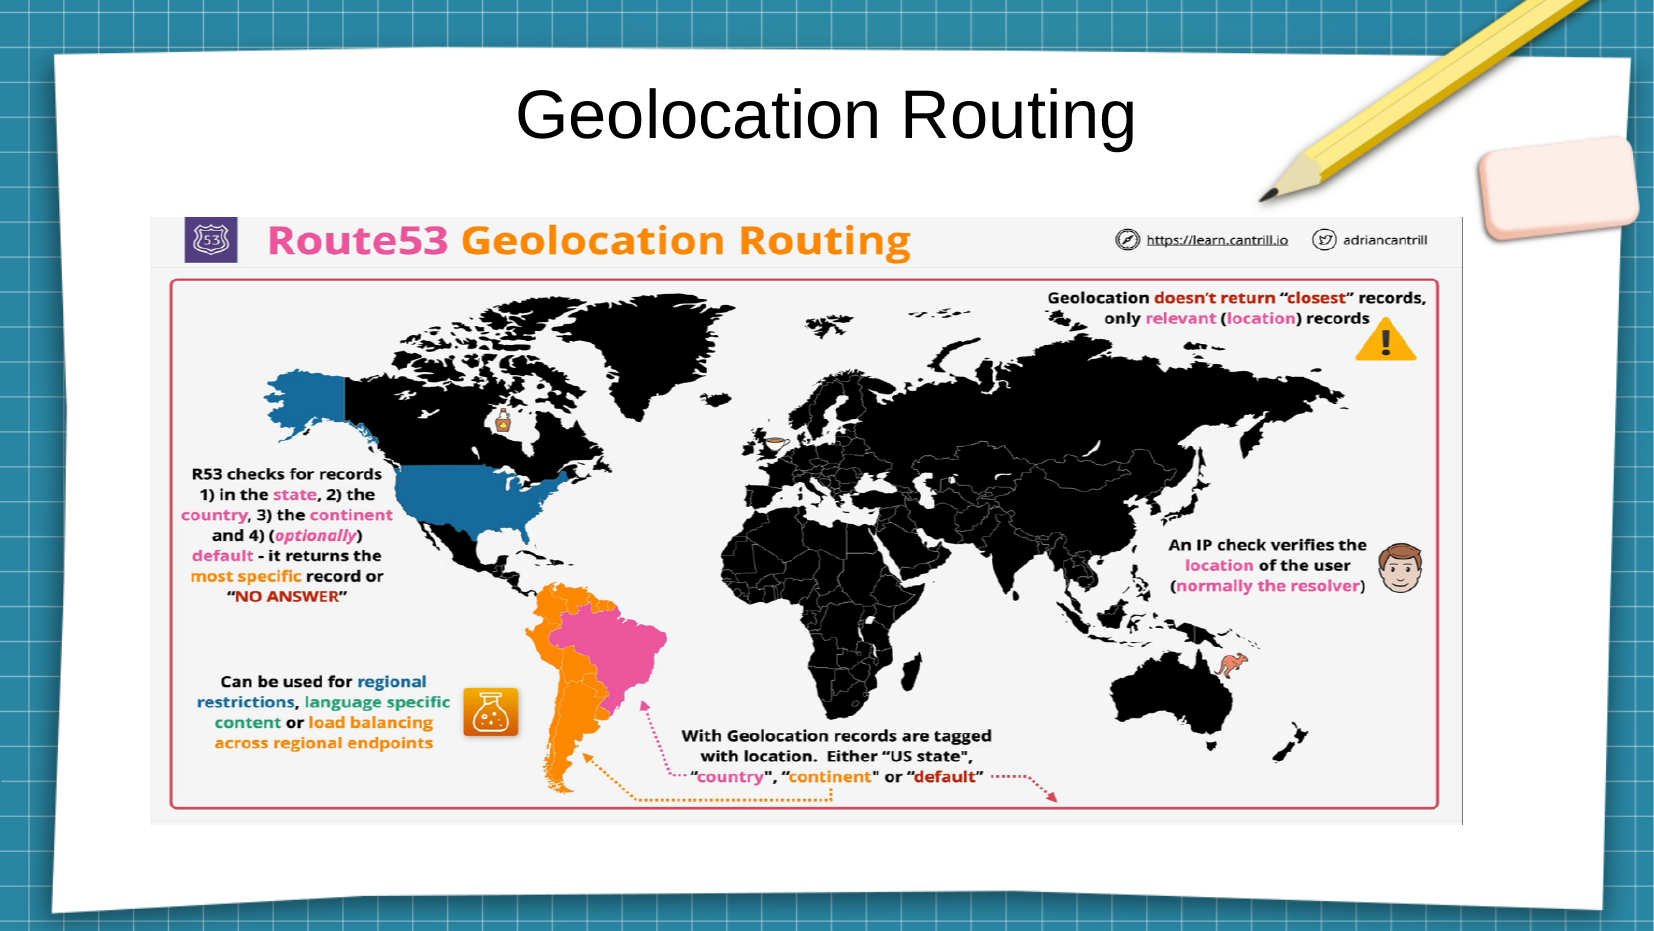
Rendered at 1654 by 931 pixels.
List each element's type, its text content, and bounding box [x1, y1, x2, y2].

title Geolocation Routing [82, 37, 1571, 193]
picture [0, 0, 1654, 931]
